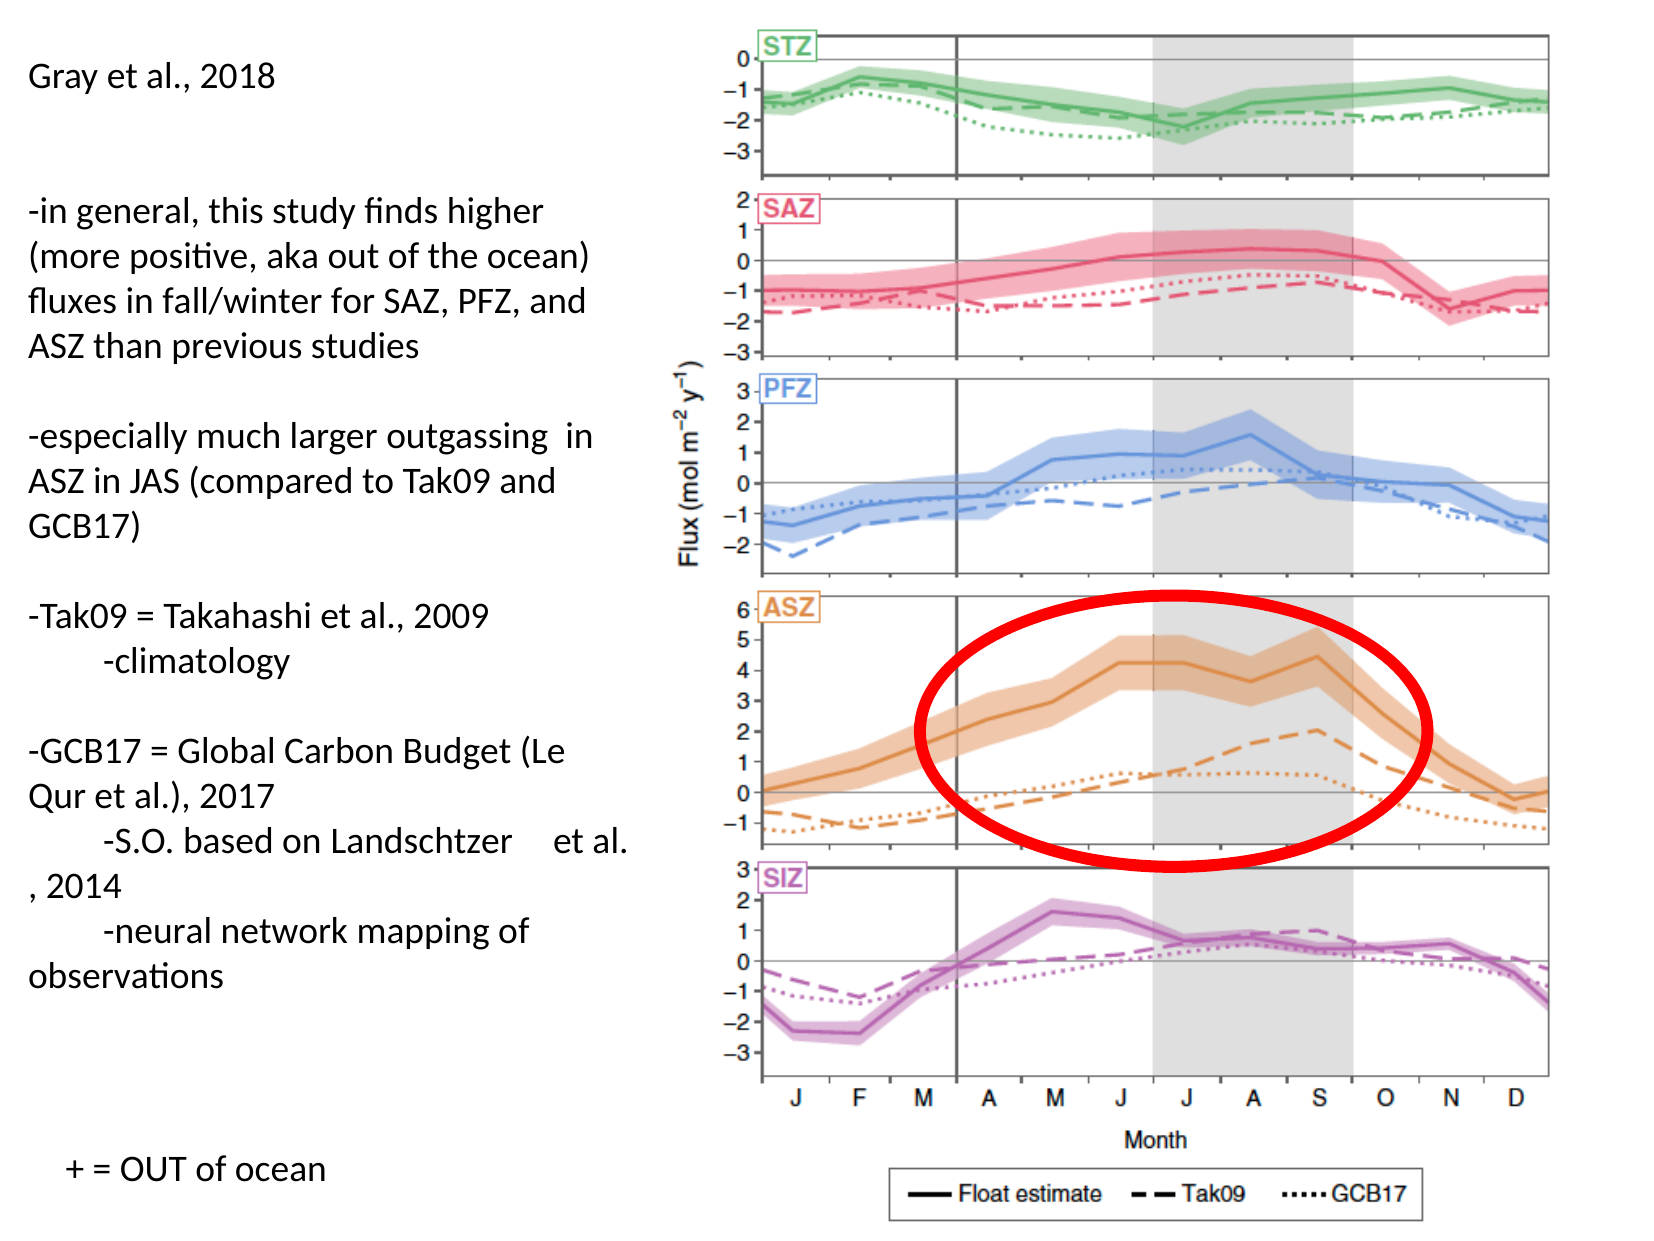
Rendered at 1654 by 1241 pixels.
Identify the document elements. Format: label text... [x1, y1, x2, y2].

text_box Gray et al., 2018 -in general, this study finds higher (more positive, aka out of the ocean) fluxes in fall/winter for SAZ, PFZ, and ASZ than previous studies -especially much larger outgassing in ASZ in JAS (compared to Tak09 and GCB17) -Tak09 = Takahashi et al., 2009 -climatology -GCB17 = Global Carbon Budget (Le Qur et al.), 2017 -S.O. based on Landschtzer et al. , 2014 -neural network mapping of observations [13, 43, 647, 1013]
text_box [914, 590, 1433, 872]
text_box + = OUT of ocean [50, 1136, 366, 1197]
picture [667, 0, 1579, 1241]
